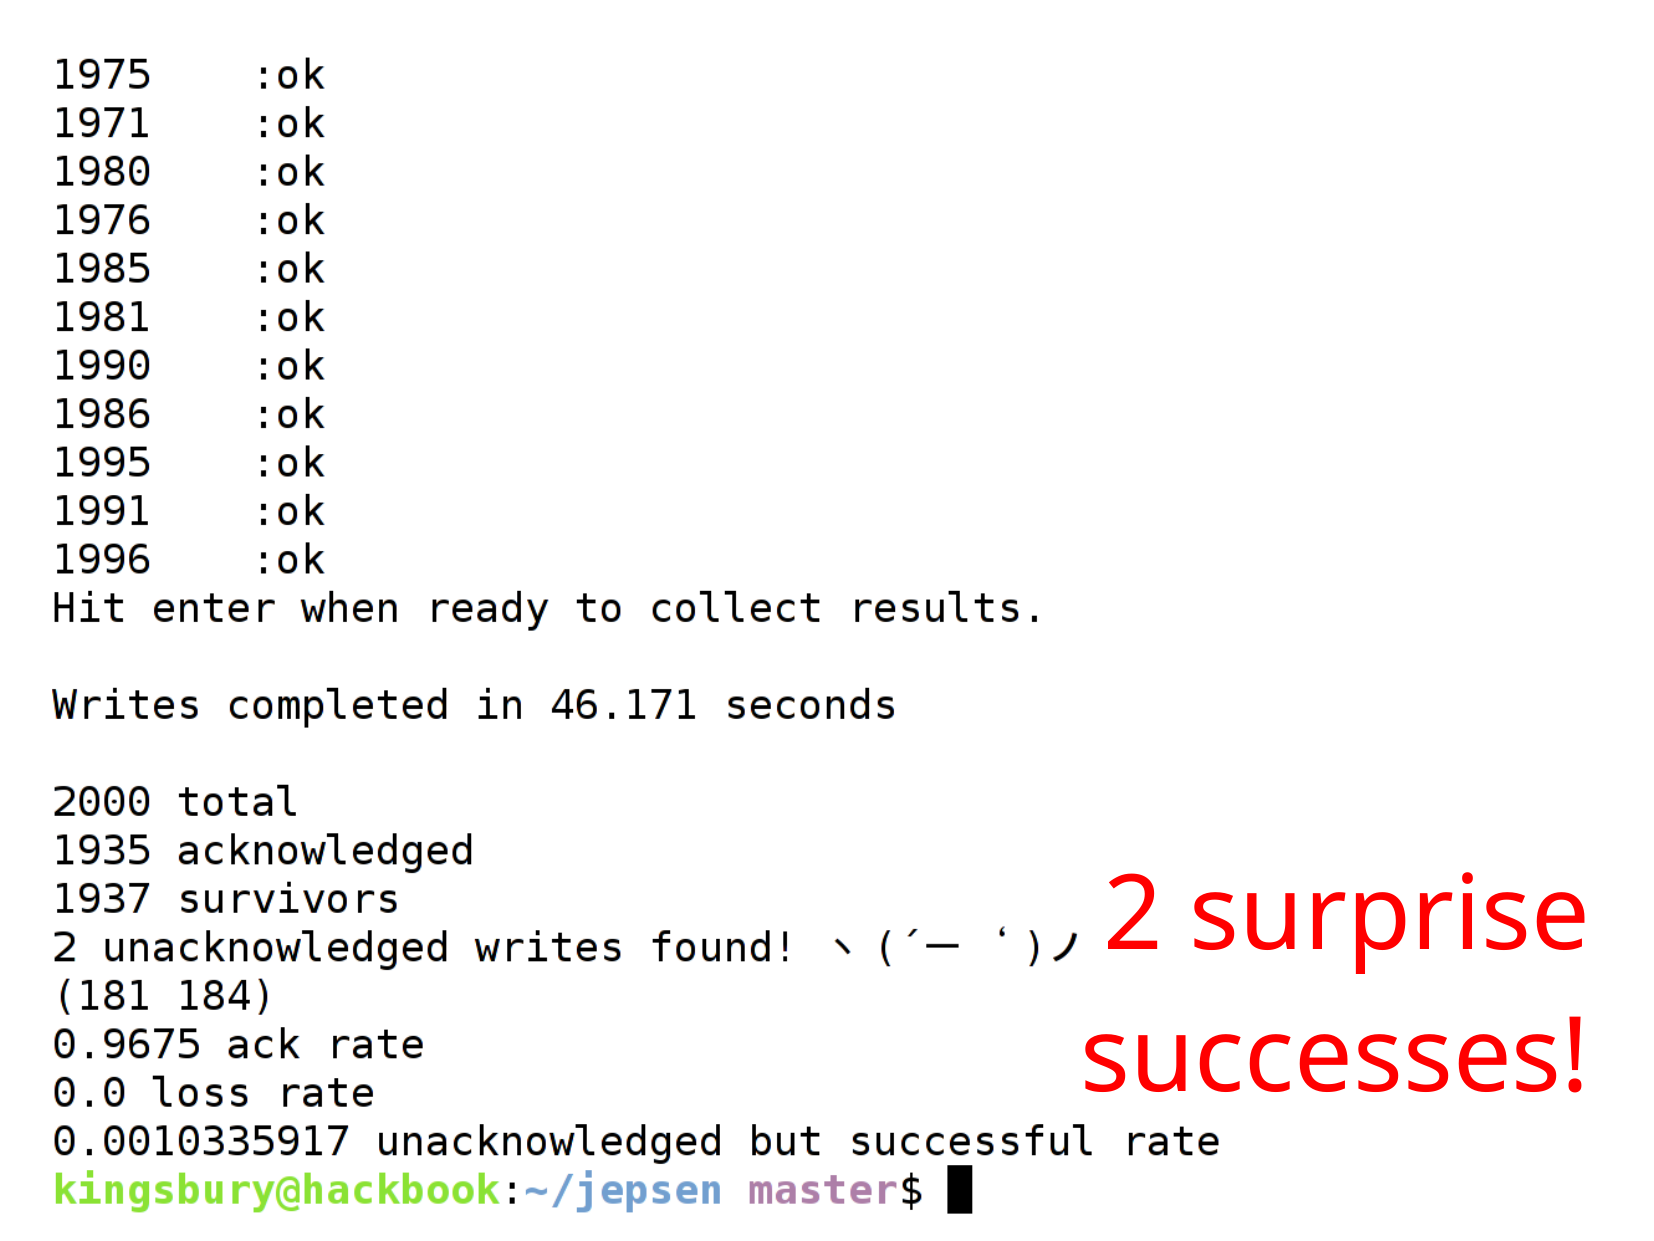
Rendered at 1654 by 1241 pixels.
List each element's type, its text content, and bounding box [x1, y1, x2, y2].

picture [51, 49, 1653, 1216]
text_box 2 surprise successes! [765, 830, 1606, 1081]
